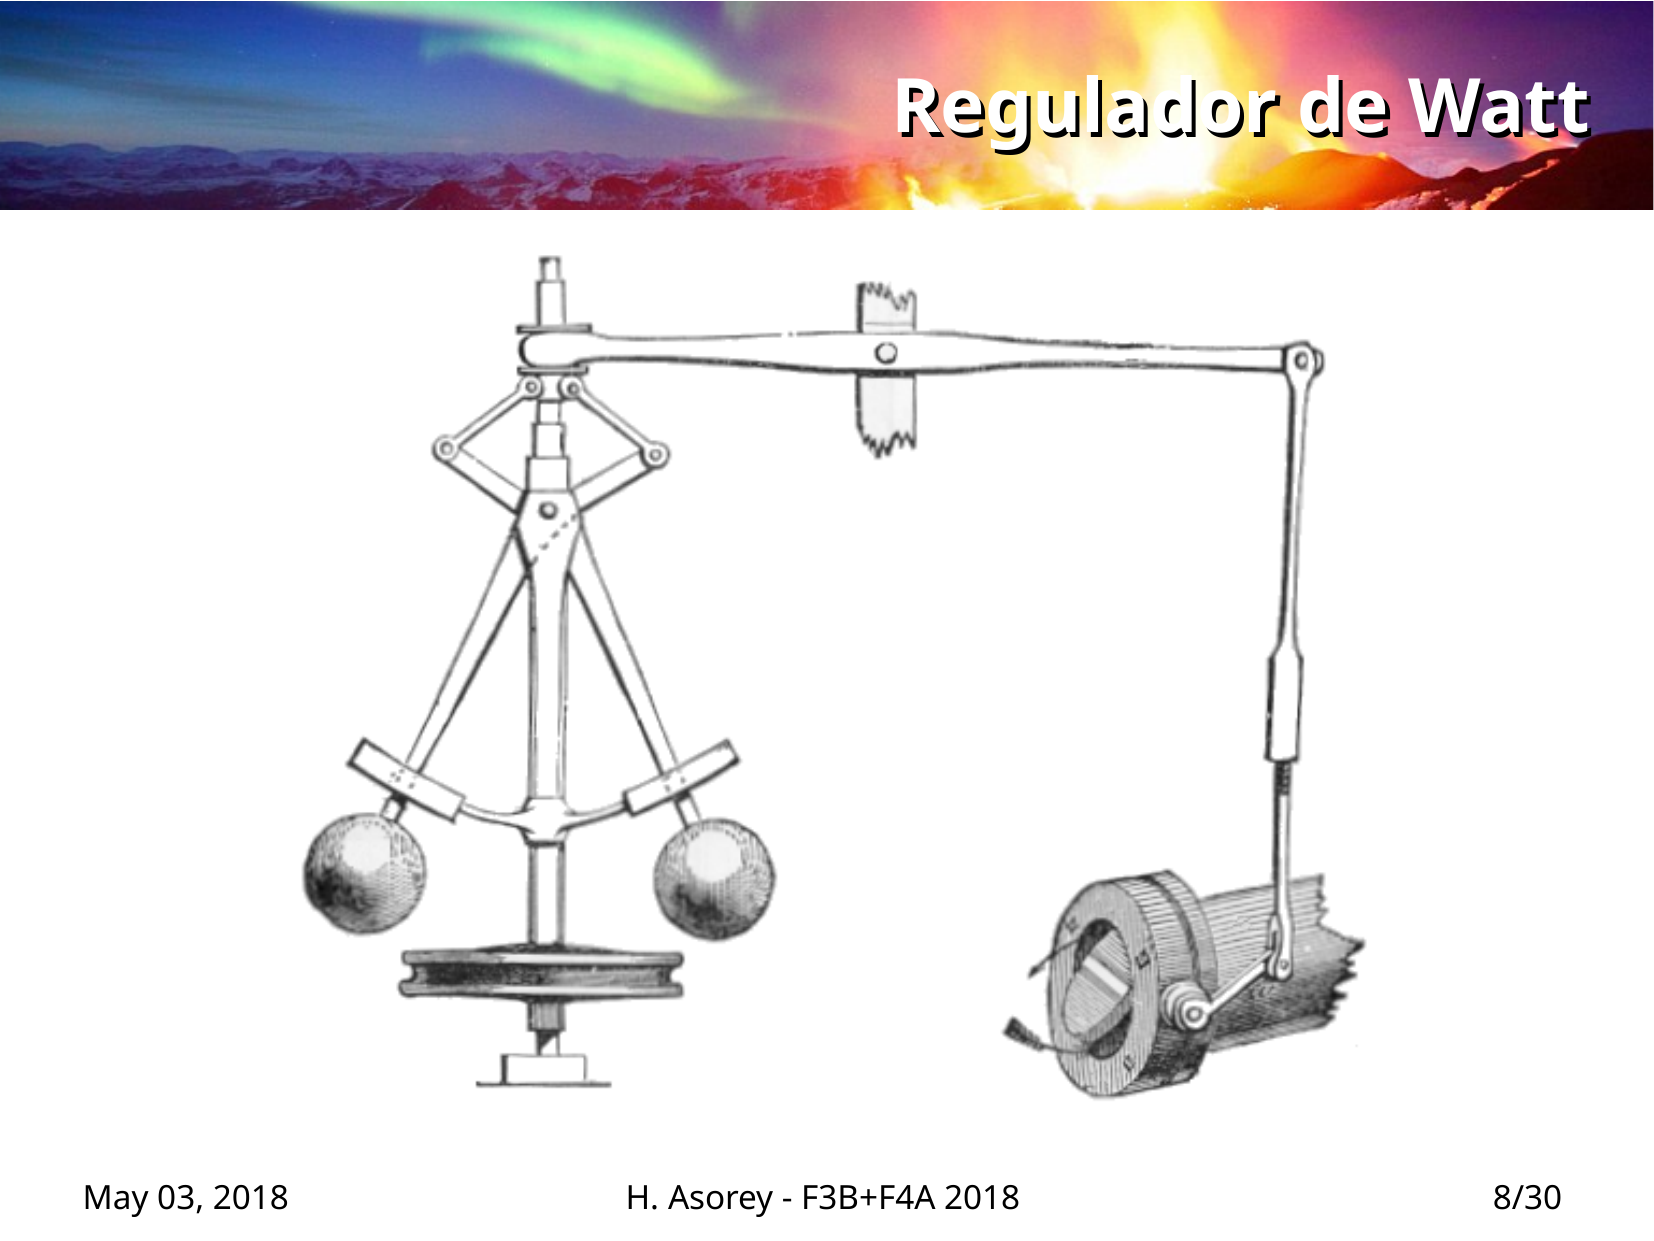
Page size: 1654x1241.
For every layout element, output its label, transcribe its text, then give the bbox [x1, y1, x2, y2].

title Regulador de Watt [45, 15, 1606, 191]
picture [281, 254, 1369, 1156]
picture [0, 1, 1654, 210]
